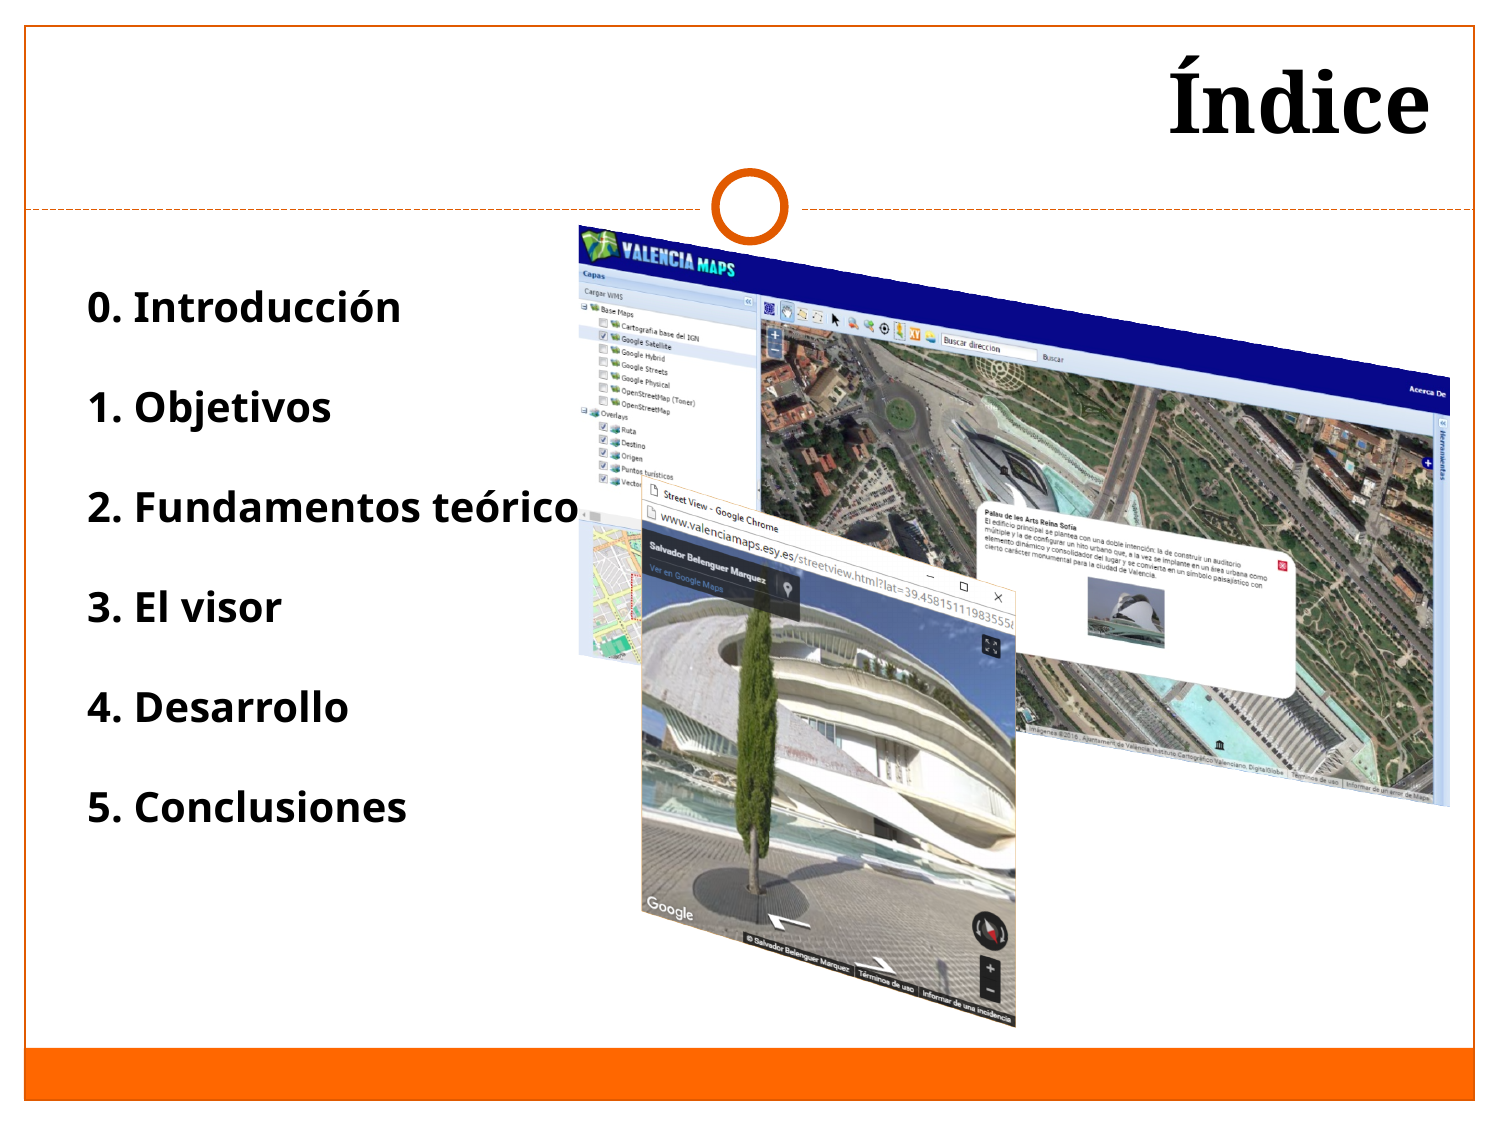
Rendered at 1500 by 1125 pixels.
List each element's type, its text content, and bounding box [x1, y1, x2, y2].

text_box 0. Introducción 1. Objetivos 2. Fundamentos teóricos 3. El visor 4. Desarrollo 5. Conclusiones [72, 273, 641, 839]
picture [578, 224, 1450, 1028]
text_box Índice [726, 42, 1447, 158]
